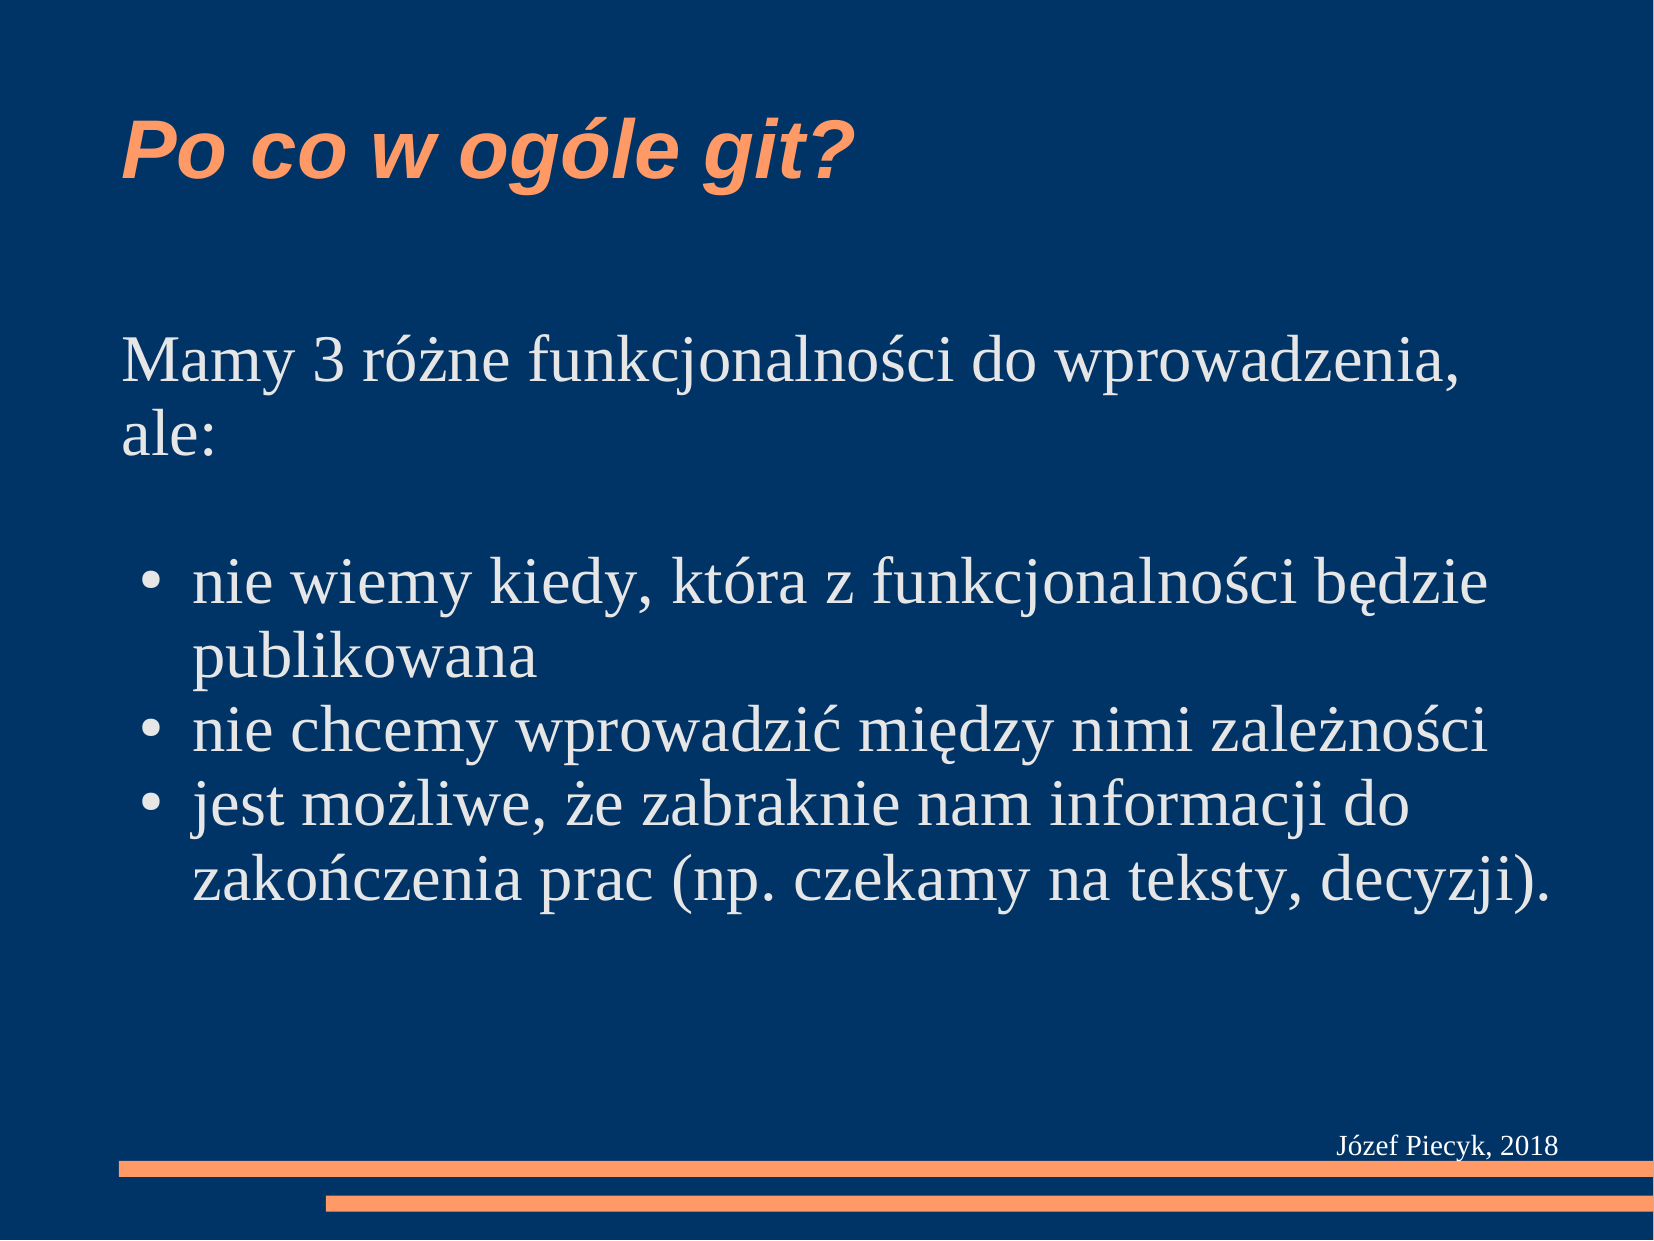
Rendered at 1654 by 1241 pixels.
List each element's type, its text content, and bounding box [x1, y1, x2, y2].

title Po co w ogóle git? [121, 46, 1534, 254]
list Mamy 3 różne funkcjonalności do wprowadzenia, ale: nie wiemy kiedy, która z funkcjonalności będzie publikowana nie chcemy wprowadzić między nimi zależności jest możliwe, że zabraknie nam informacji do zakończenia prac (np. czekamy na teksty, decyzji). [121, 322, 1561, 1132]
